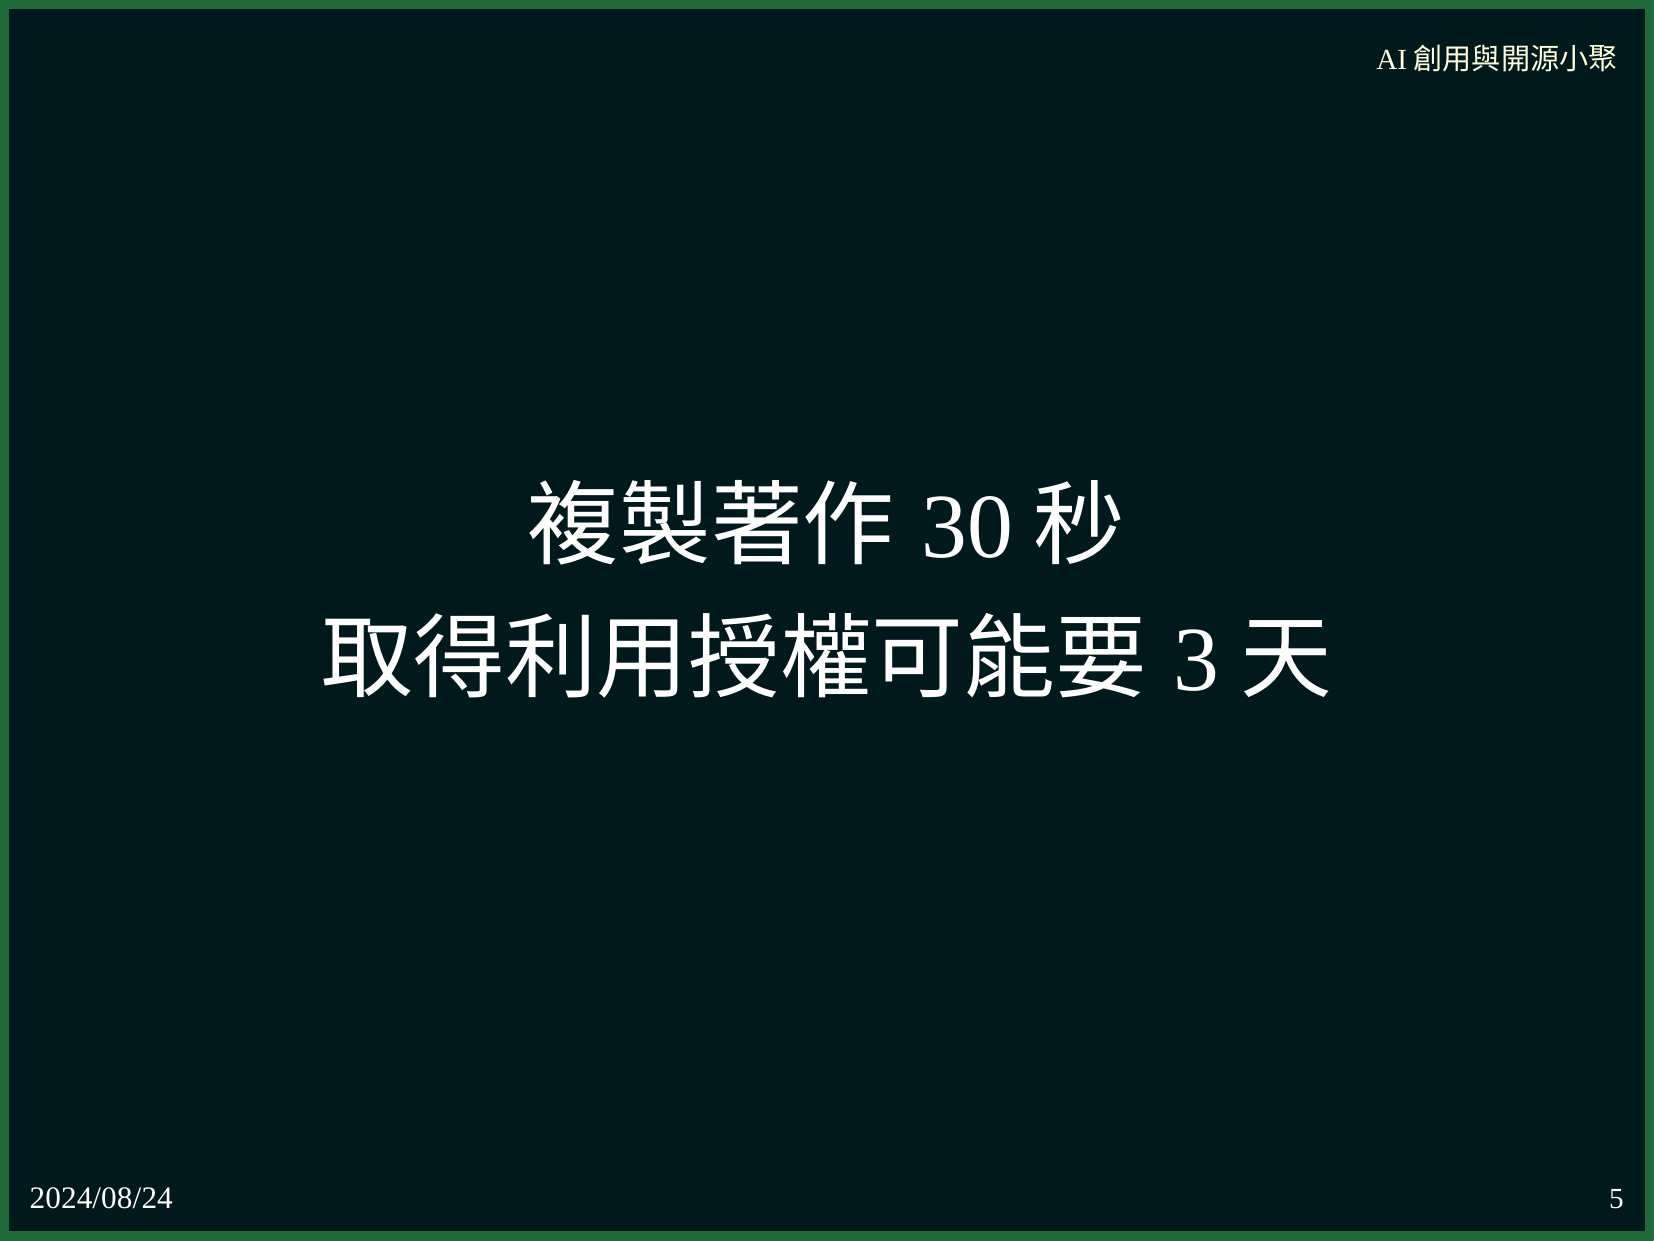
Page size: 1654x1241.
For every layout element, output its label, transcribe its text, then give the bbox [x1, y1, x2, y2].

title 複製著作30秒 取得利用授權可能要3天 [82, 242, 1571, 927]
